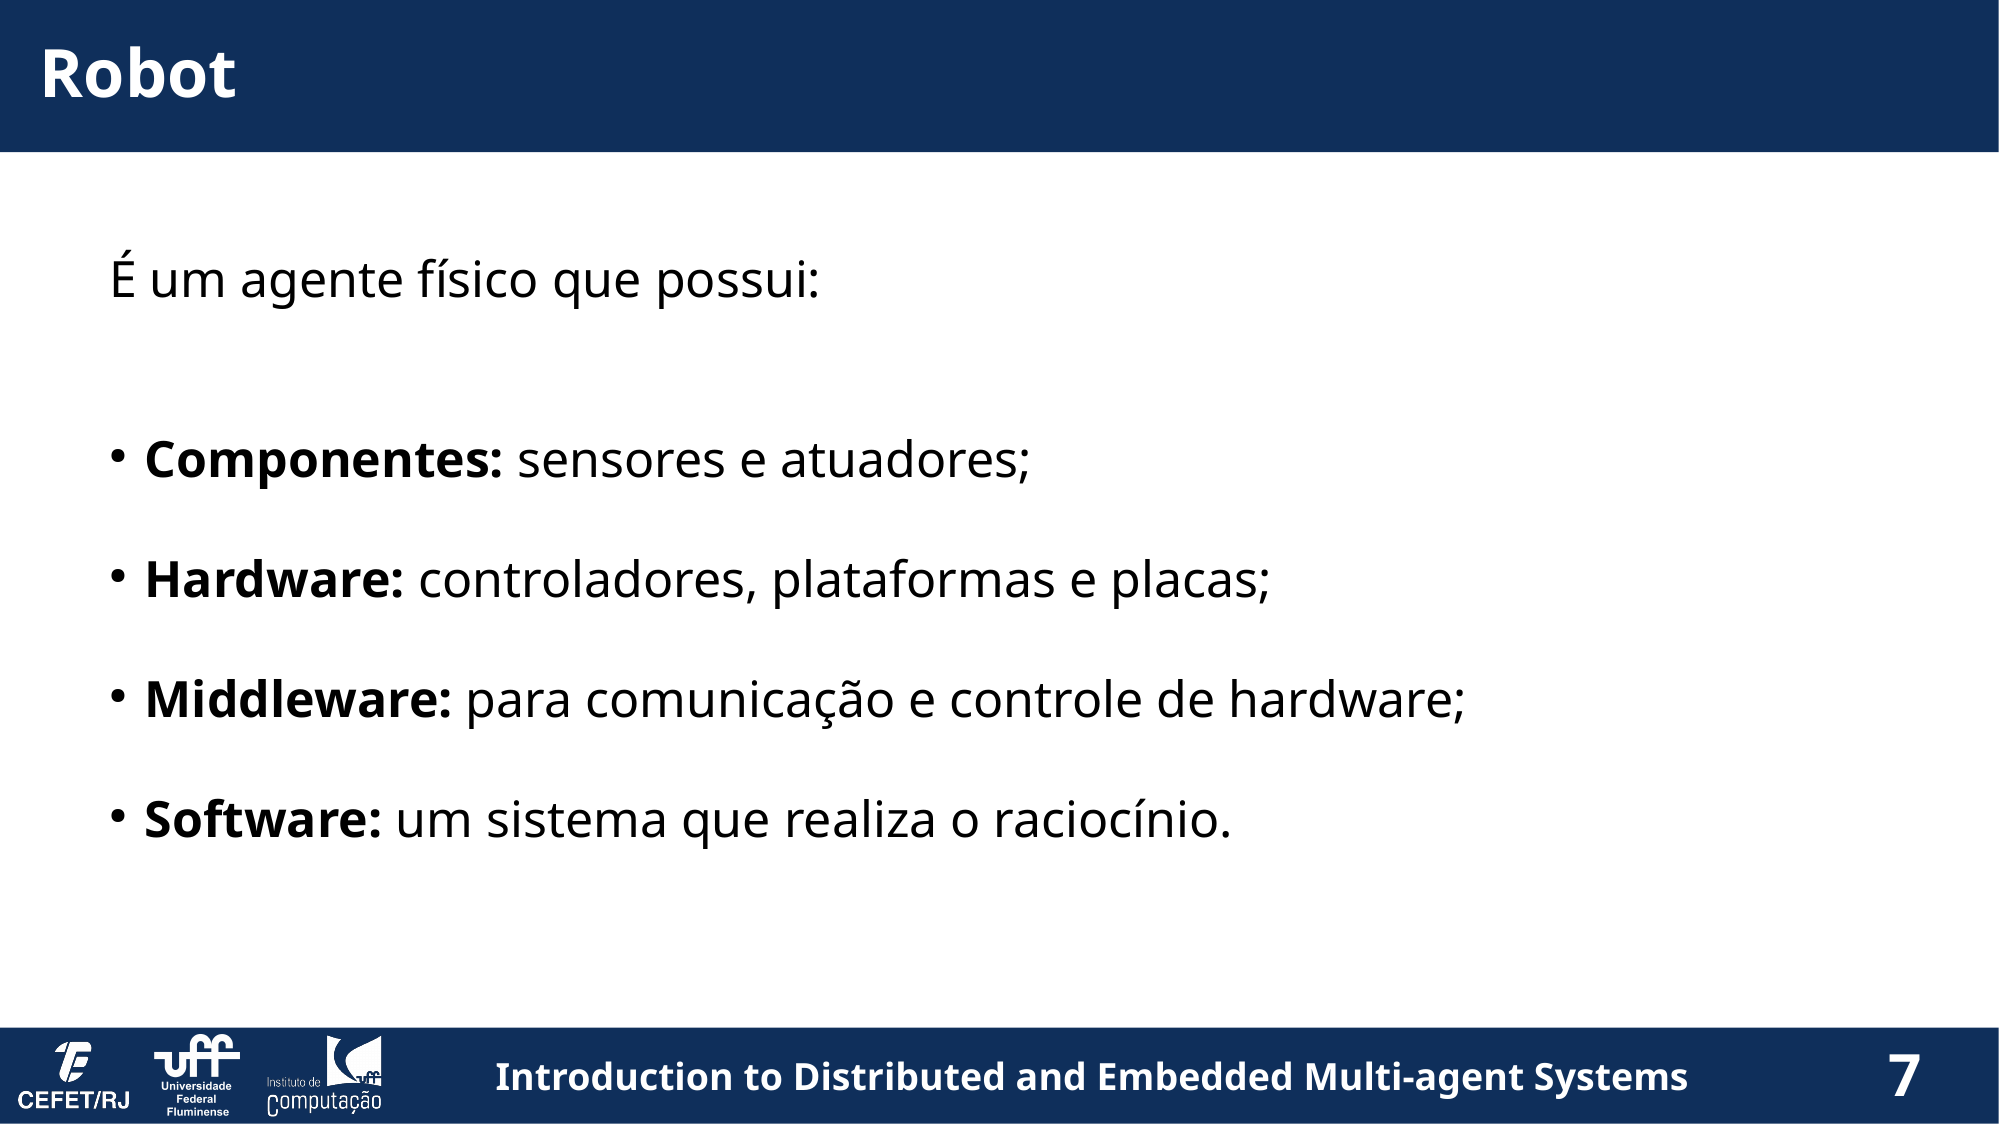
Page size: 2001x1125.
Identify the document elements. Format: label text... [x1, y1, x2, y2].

picture [18, 1021, 129, 1125]
text_box Robot [25, 23, 1999, 119]
picture [265, 1033, 383, 1117]
picture [153, 1033, 241, 1121]
text_box É um agente físico que possui: Componentes: sensores e atuadores; Hardware: controladores, plataformas e placas; Middleware: para comunicação e controle de hardware; Software: um sistema que realiza o raciocínio. [94, 240, 1819, 856]
